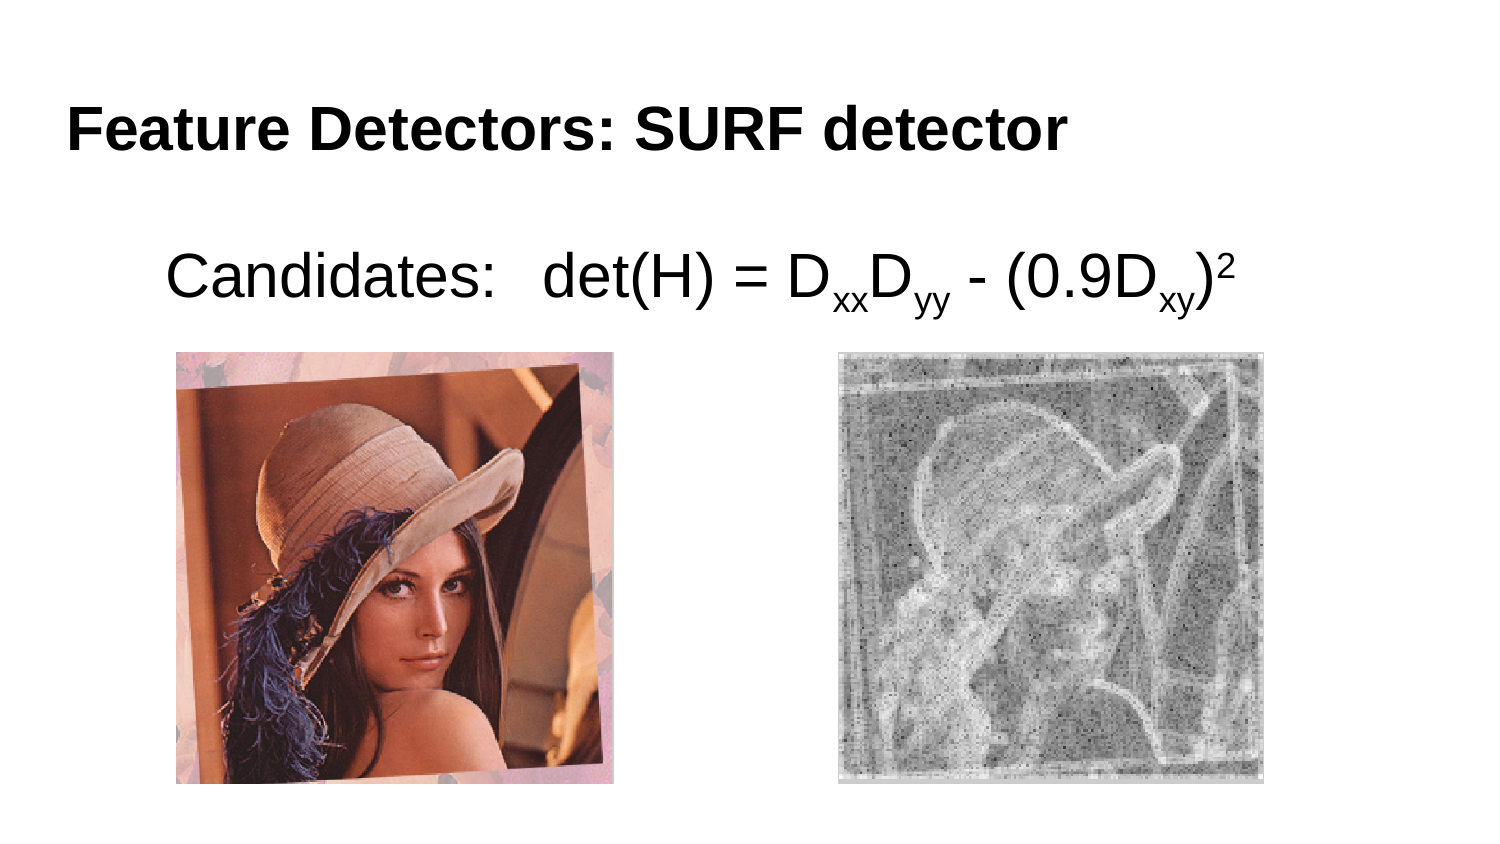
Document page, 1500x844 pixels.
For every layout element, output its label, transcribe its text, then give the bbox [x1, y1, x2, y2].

text_box Candidates: [149, 219, 527, 335]
picture [838, 352, 1264, 784]
text_box det(H) = DxxDyy - (0.9Dxy)2 [527, 219, 1500, 335]
title Feature Detectors: SURF detector [51, 72, 1449, 167]
picture [176, 352, 614, 784]
